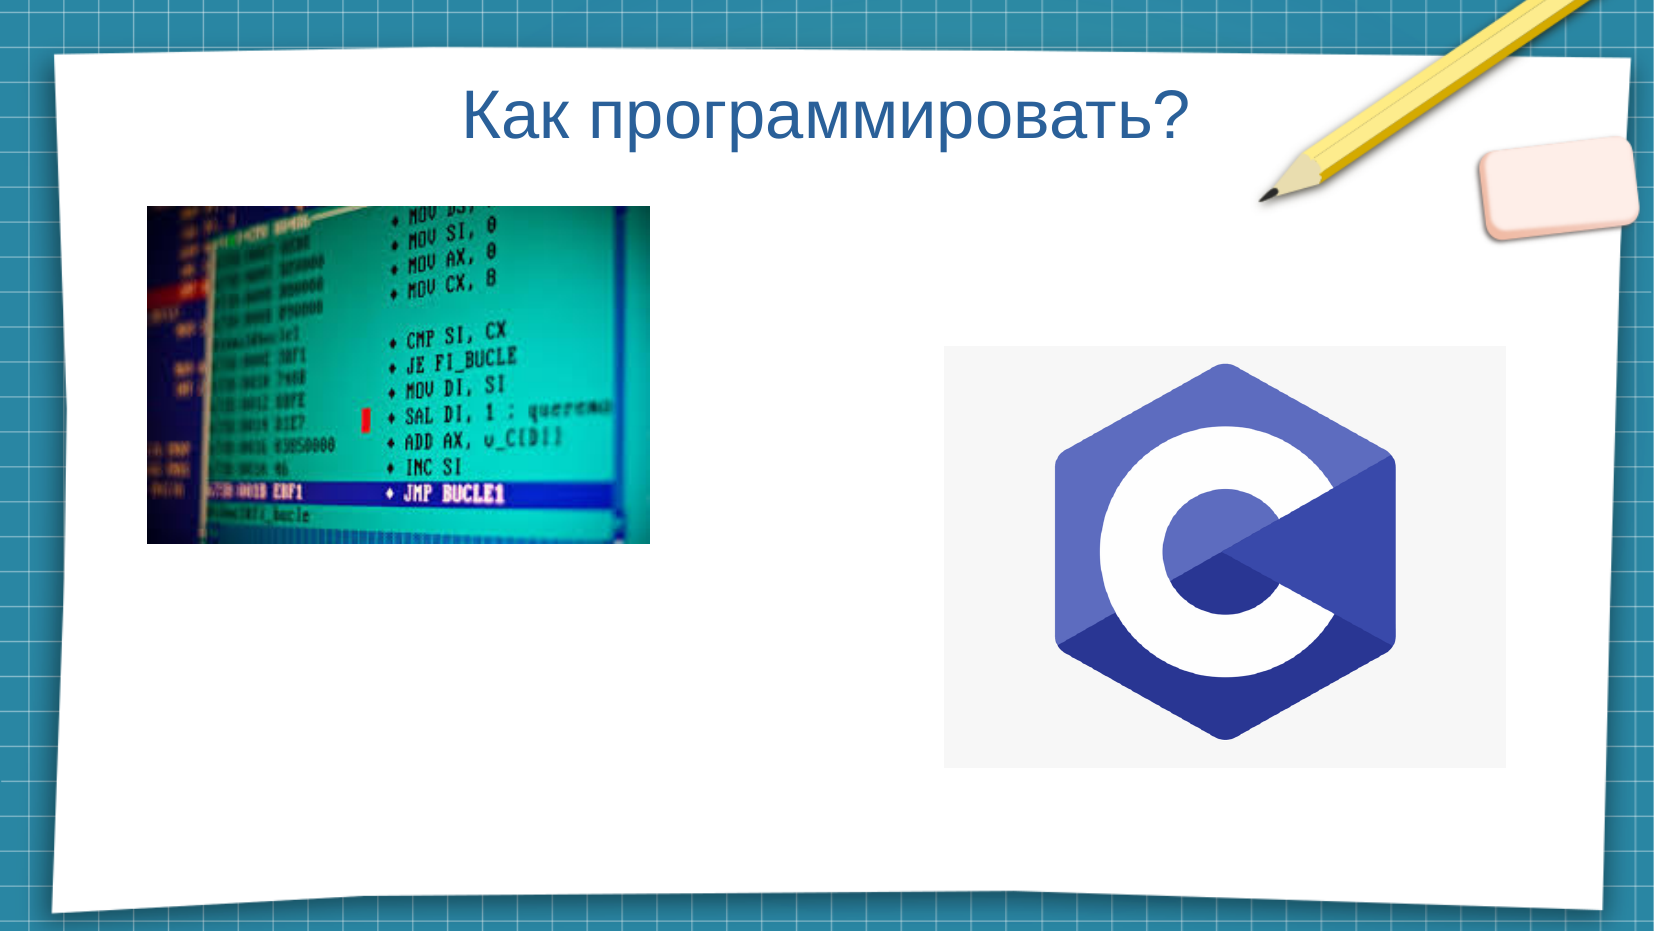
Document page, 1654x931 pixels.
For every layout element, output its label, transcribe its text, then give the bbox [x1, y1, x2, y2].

picture [0, 0, 1654, 931]
title Как программировать? [82, 37, 1571, 193]
